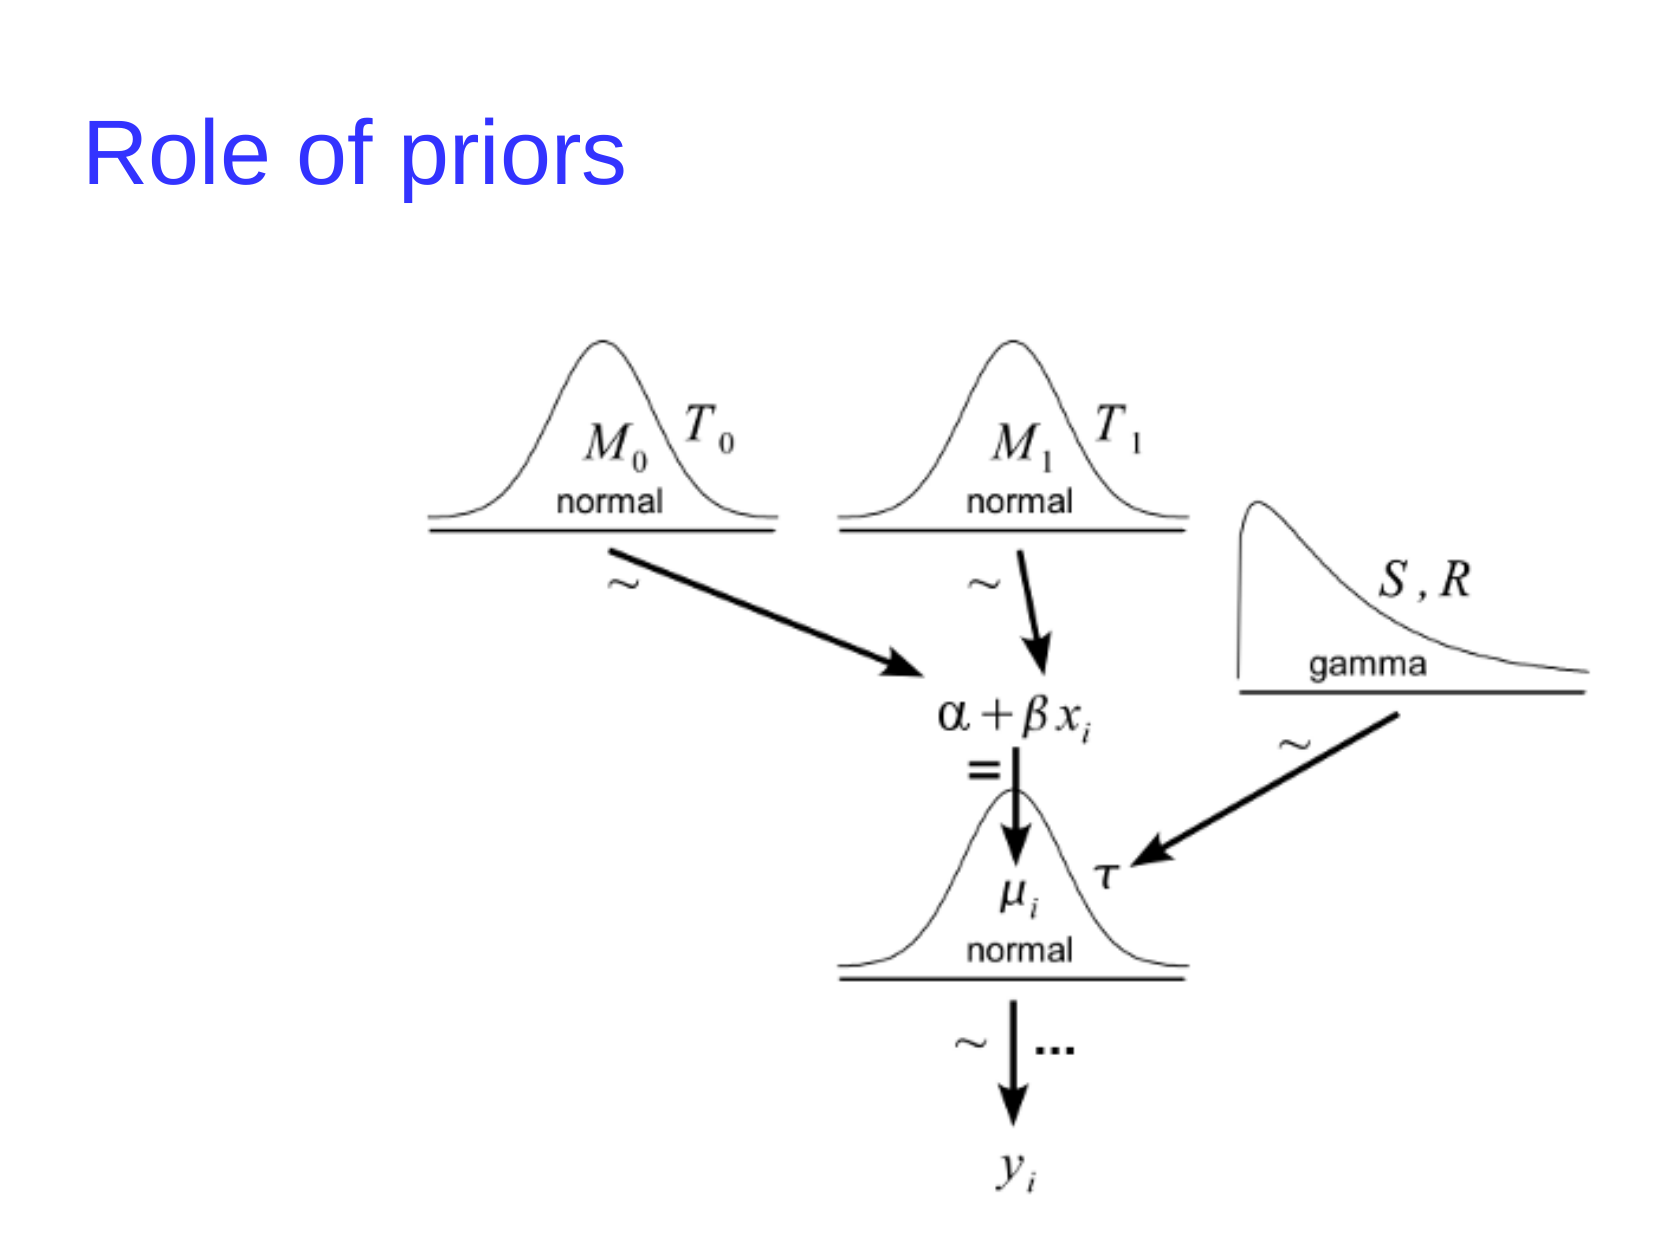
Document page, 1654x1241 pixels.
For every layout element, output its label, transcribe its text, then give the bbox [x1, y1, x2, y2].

picture [412, 329, 1621, 1204]
title Role of priors [82, 49, 1571, 257]
